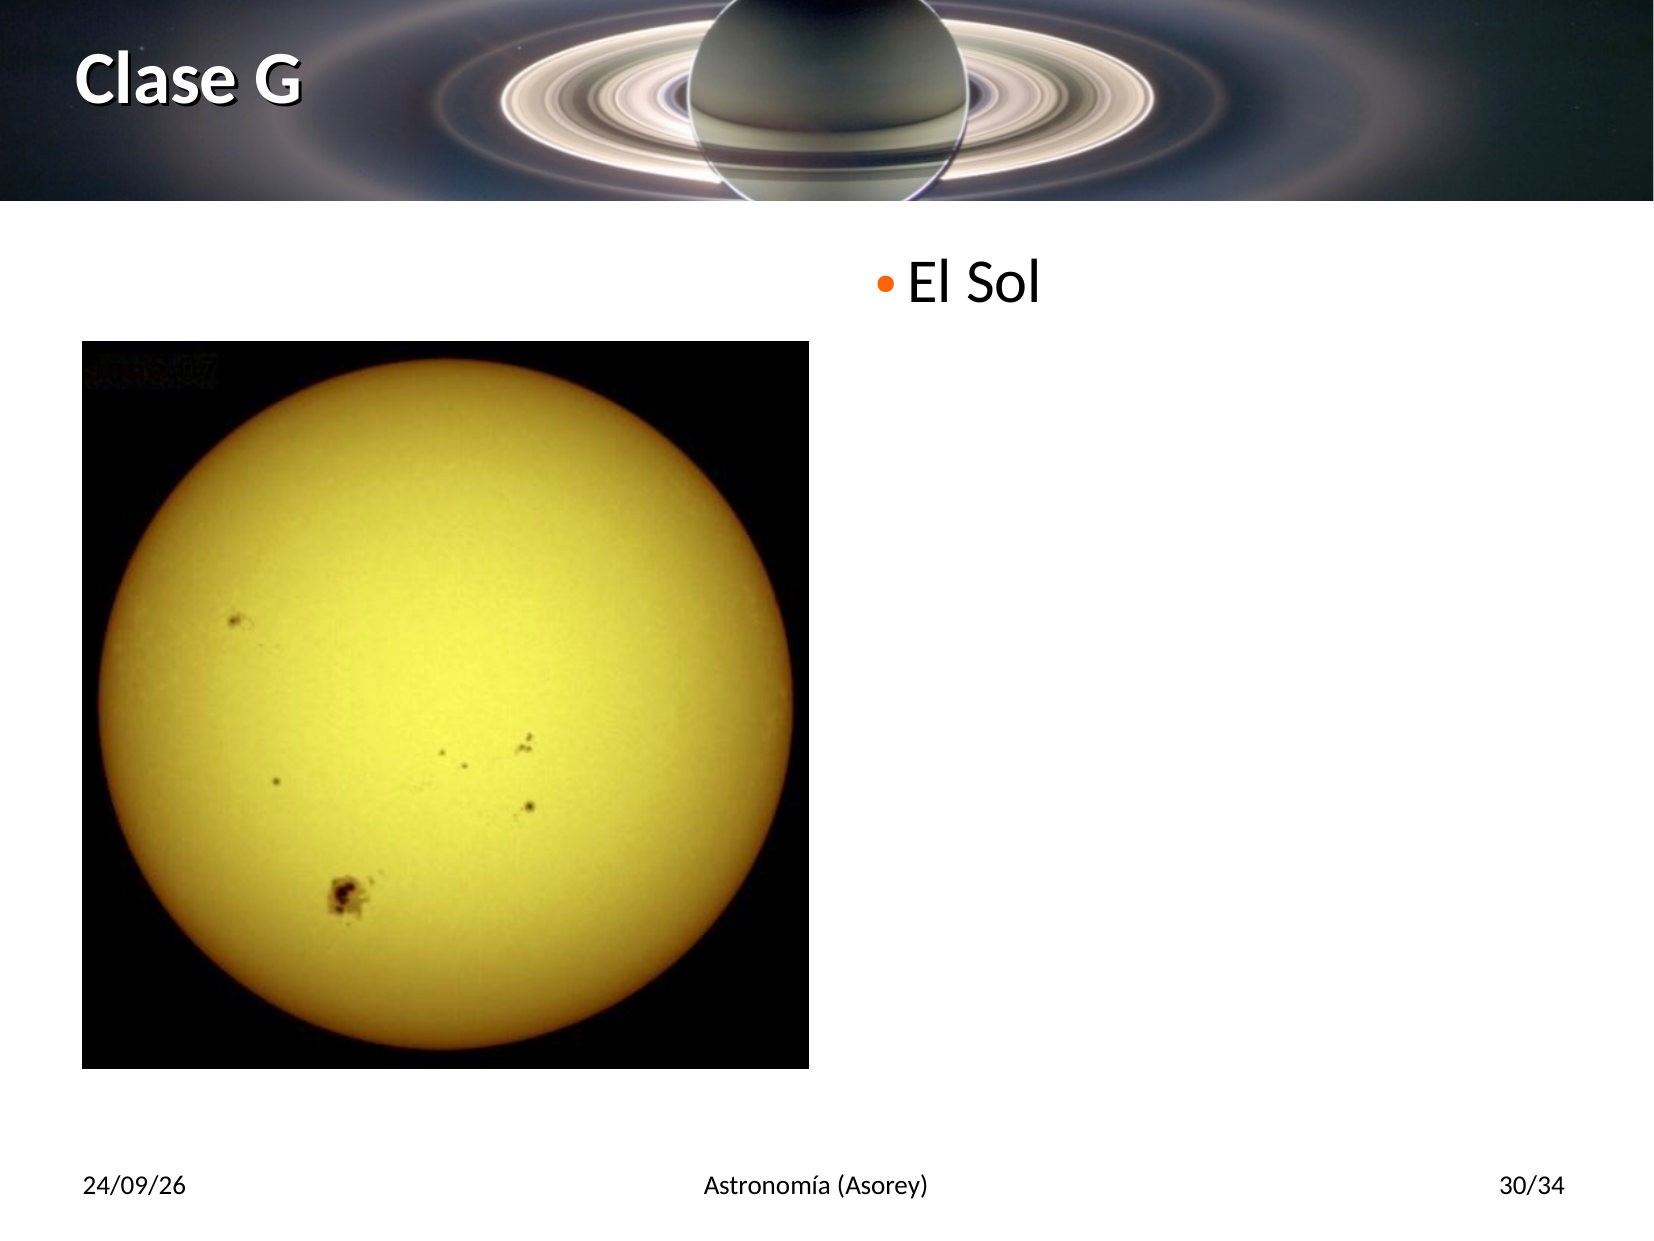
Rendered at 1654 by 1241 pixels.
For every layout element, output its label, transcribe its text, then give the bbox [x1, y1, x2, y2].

title Clase G [75, 19, 1564, 151]
picture [82, 341, 809, 1069]
picture [0, 0, 1654, 201]
list El Sol [845, 255, 1572, 1156]
